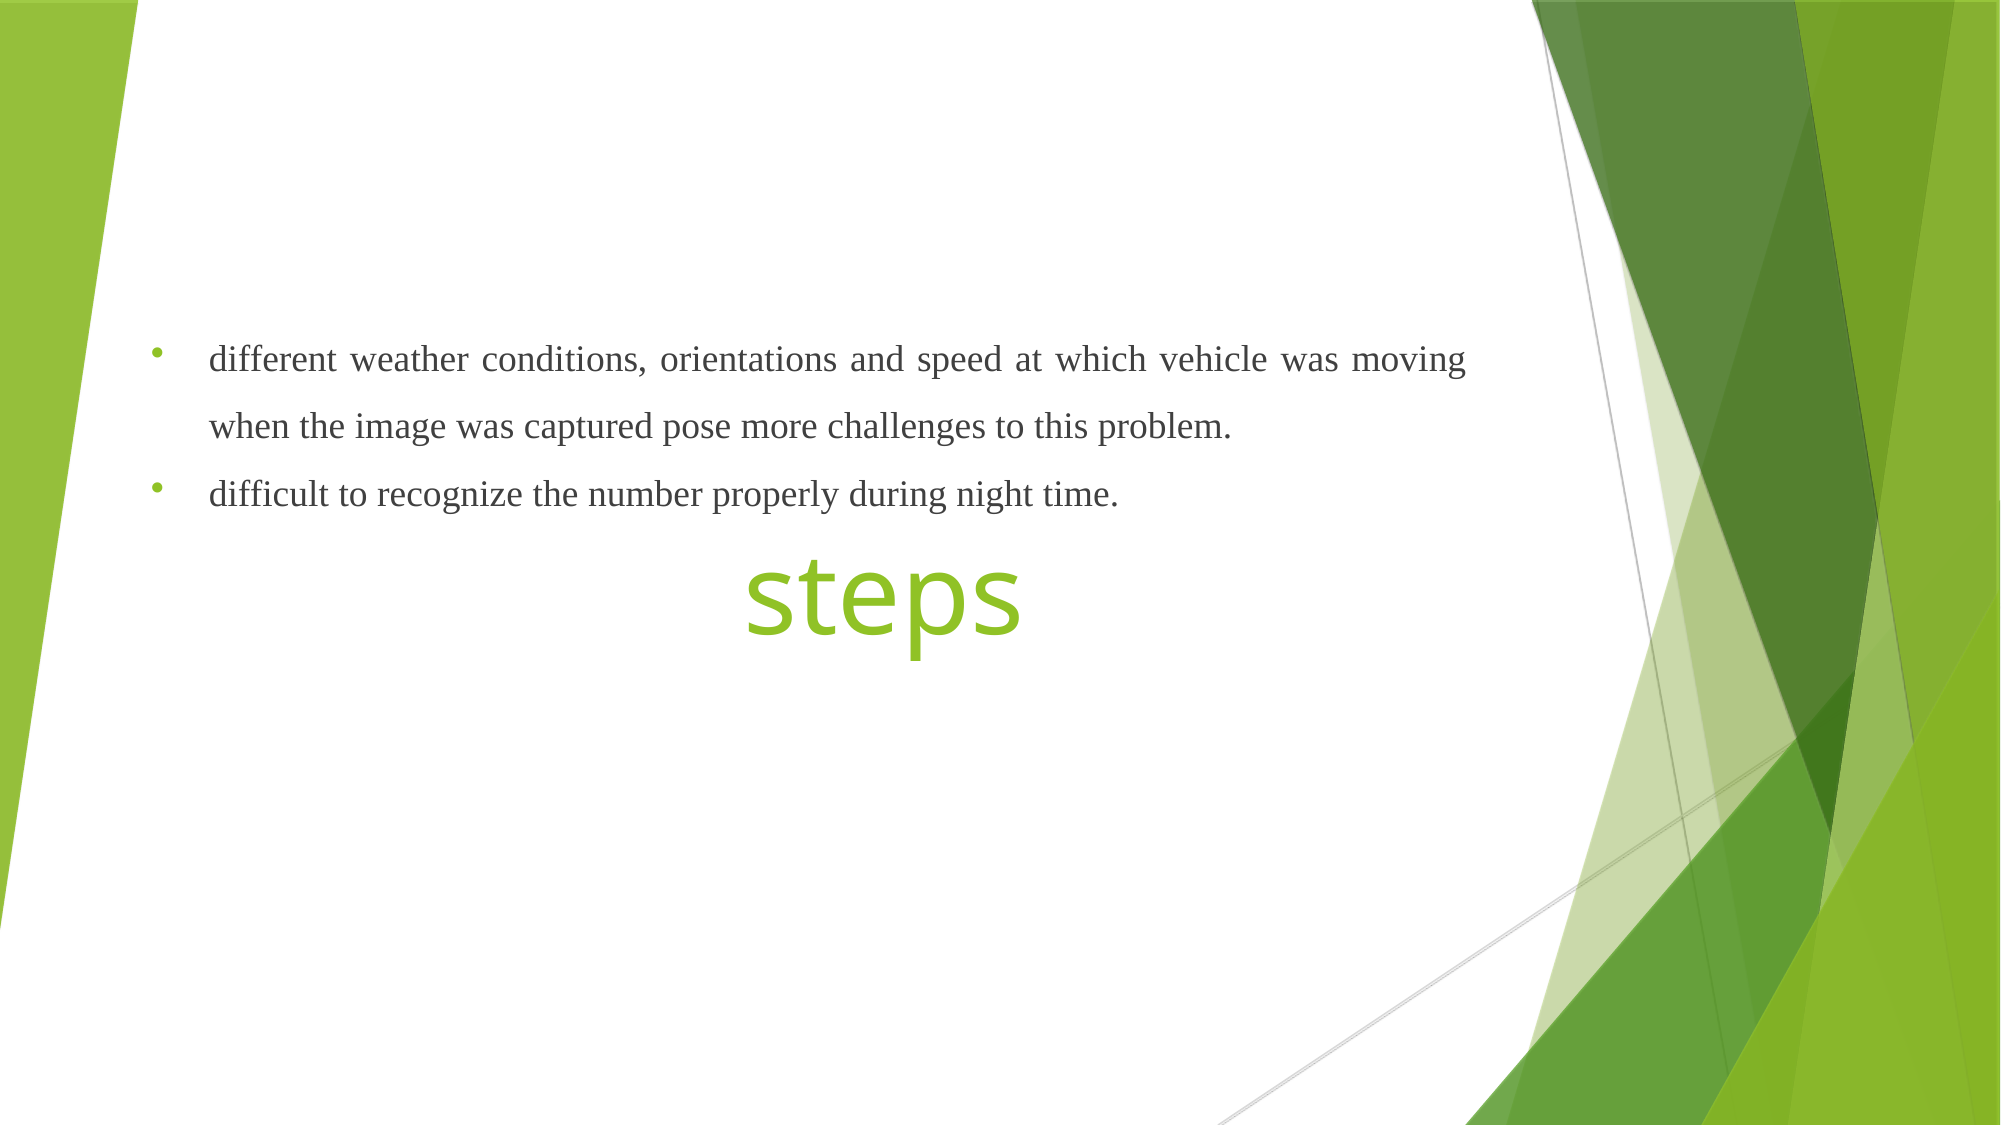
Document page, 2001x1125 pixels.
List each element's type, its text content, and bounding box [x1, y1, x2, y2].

title steps [247, 394, 1522, 665]
list different weather conditions, orientations and speed at which vehicle was moving when the image was captured pose more challenges to this problem. difficult to recognize the number properly during night time. [137, 303, 1484, 1018]
